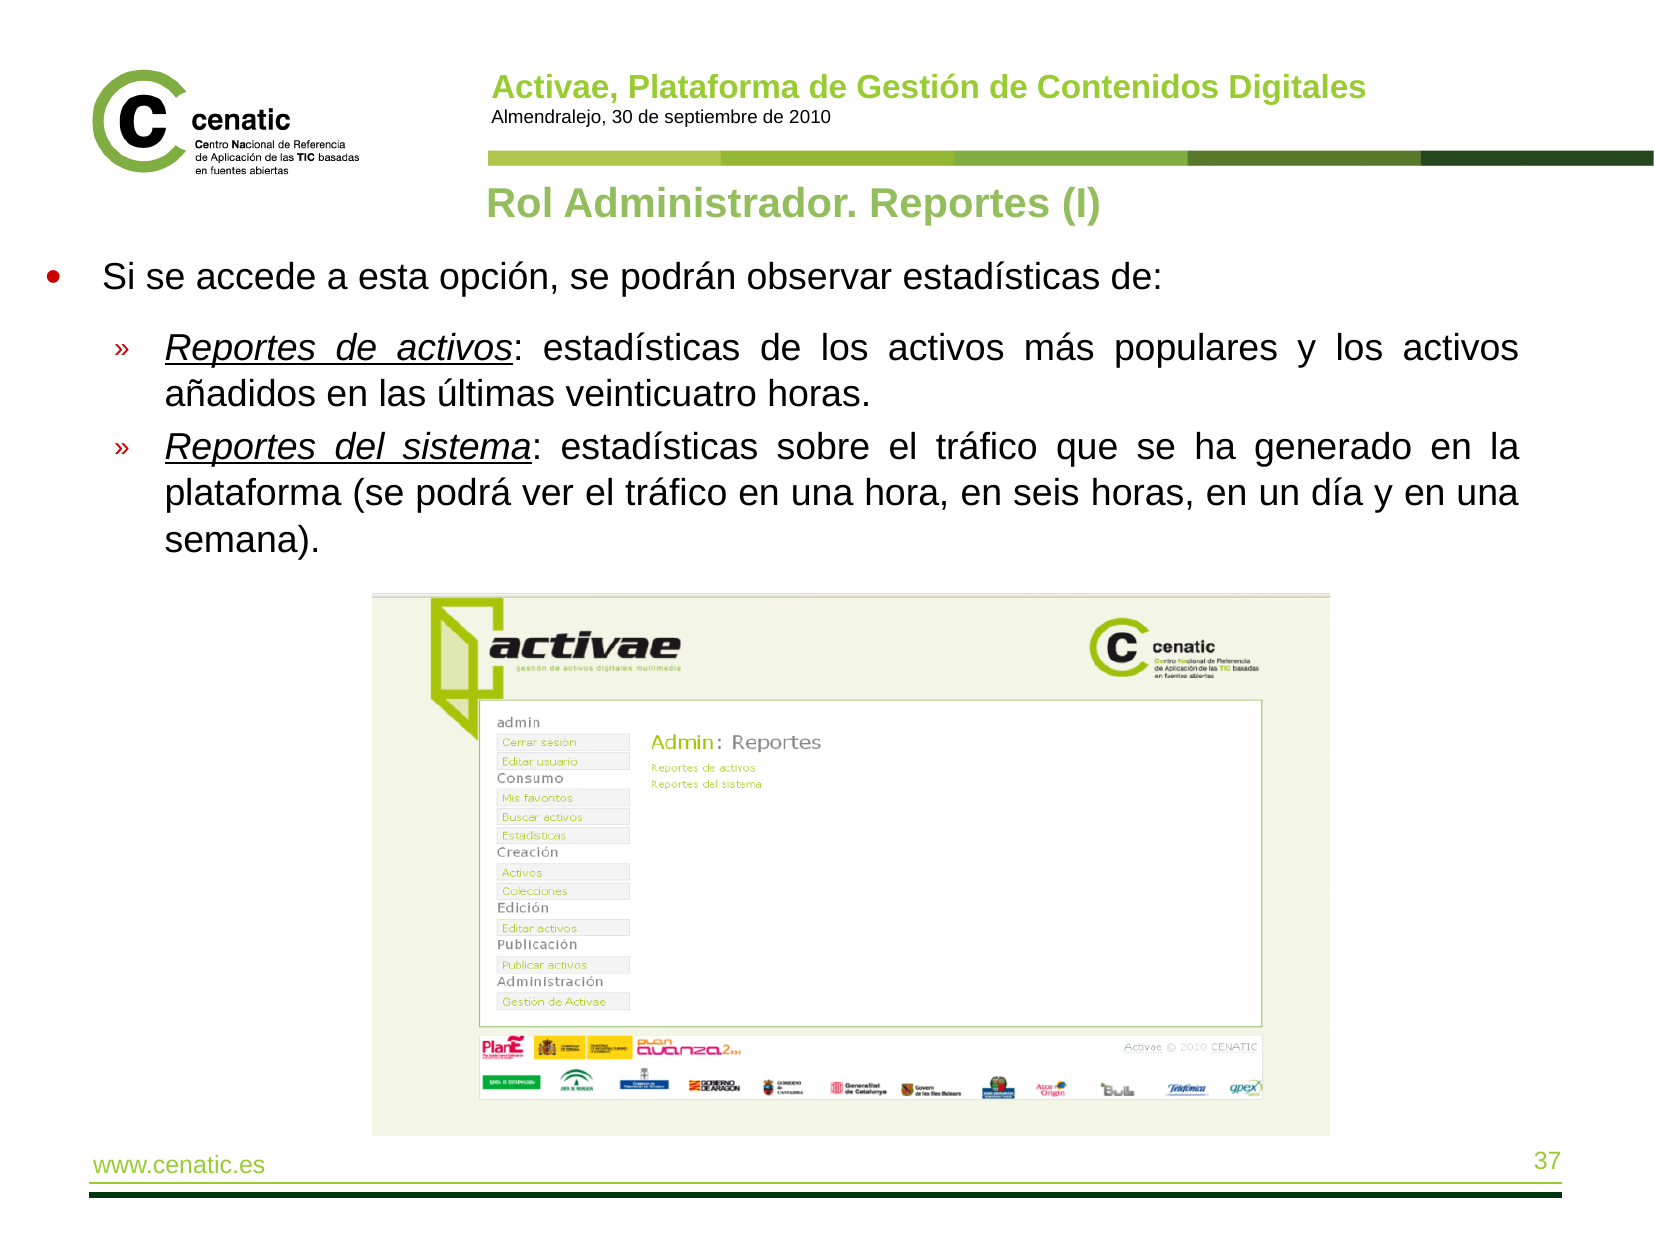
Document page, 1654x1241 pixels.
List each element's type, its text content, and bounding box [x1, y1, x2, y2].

picture [1, 4, 1654, 1228]
title Rol Administrador. Reportes (I) [486, 177, 1571, 228]
list Si se accede a esta opción, se podrán observar estadísticas de: Reportes de activos: estadísticas de los activos más populares y los activos añadidos en las últimas veinticuatro horas. Reportes del sistema: estadísticas sobre el tráfico que se ha generado en la plataforma (se podrá ver el tráfico en una hora, en seis horas, en un día y en una semana). [31, 243, 1535, 597]
